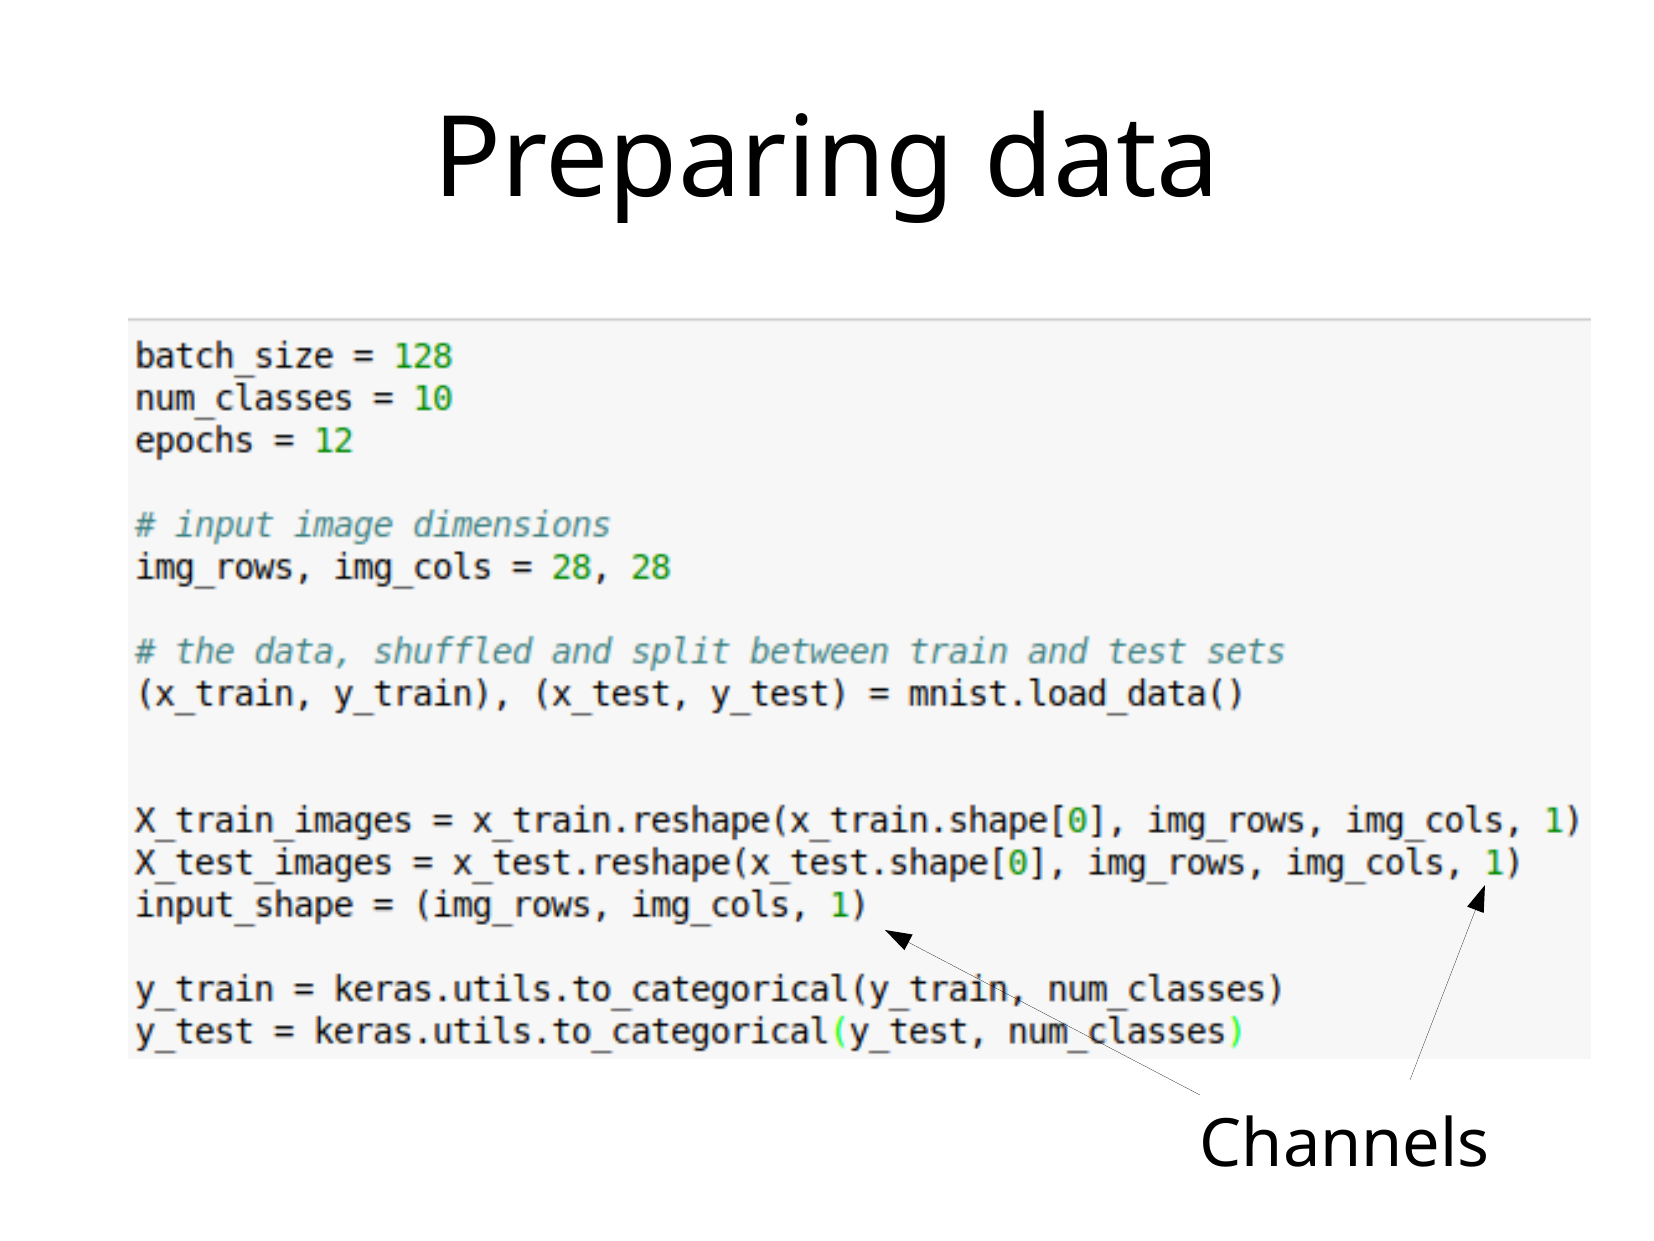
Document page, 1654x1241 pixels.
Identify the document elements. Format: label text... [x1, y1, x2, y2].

text_box Channels [1185, 1088, 1546, 1171]
picture [128, 314, 1591, 1059]
title Preparing data [82, 49, 1571, 257]
